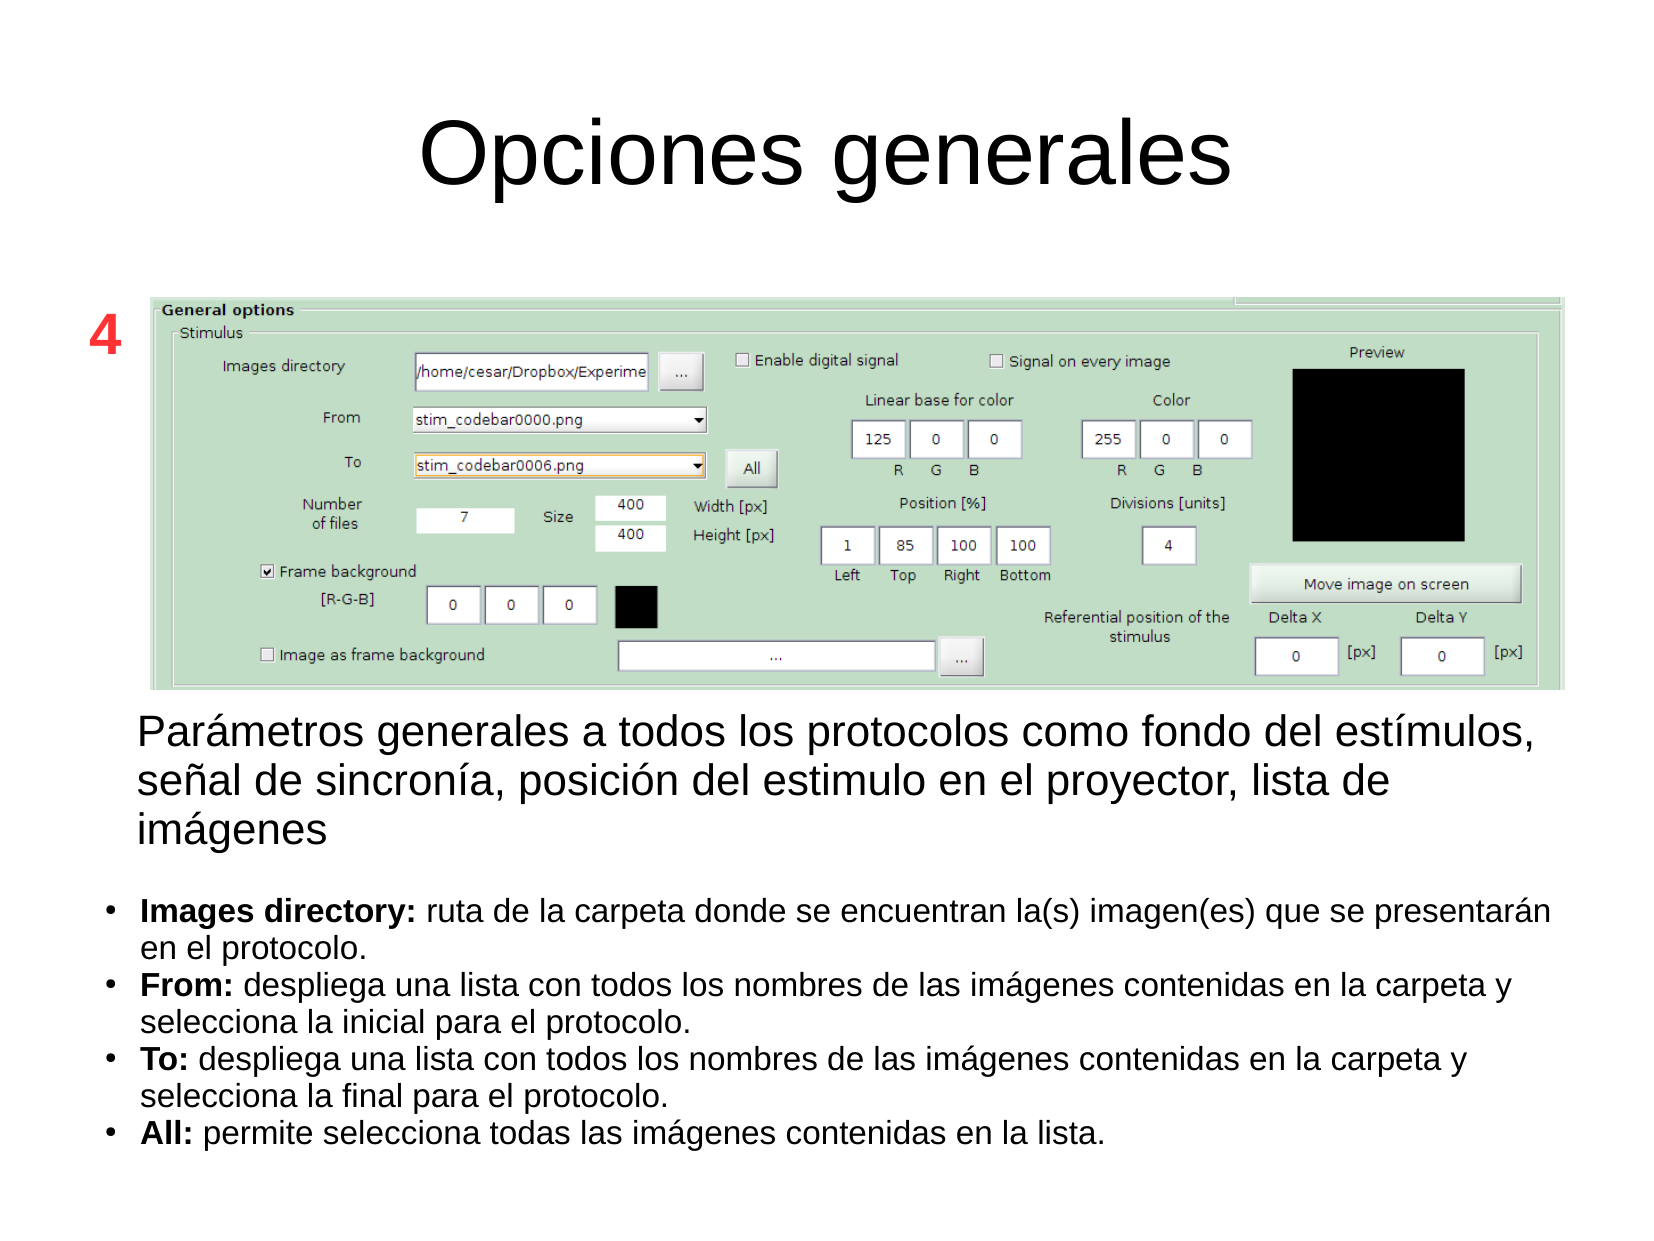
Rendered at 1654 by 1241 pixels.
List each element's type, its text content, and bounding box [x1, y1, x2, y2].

list Parámetros generales a todos los protocolos como fondo del estímulos, señal de sincronía, posición del estimulo en el proyector, lista de imágenes [90, 706, 1579, 856]
title Opciones generales [82, 49, 1571, 257]
text_box 4 [75, 294, 136, 376]
text_box Images directory: ruta de la carpeta donde se encuentran la(s) imagen(es) que se presentarán en el protocolo. From: despliega una lista con todos los nombres de las imágenes contenidas en la carpeta y selecciona la inicial para el protocolo. To: despliega una lista con todos los nombres de las imágenes contenidas en la carpeta y selecciona la final para el protocolo. All: permite selecciona todas las imágenes contenidas en la lista. [90, 885, 1576, 1200]
picture [150, 297, 1565, 690]
